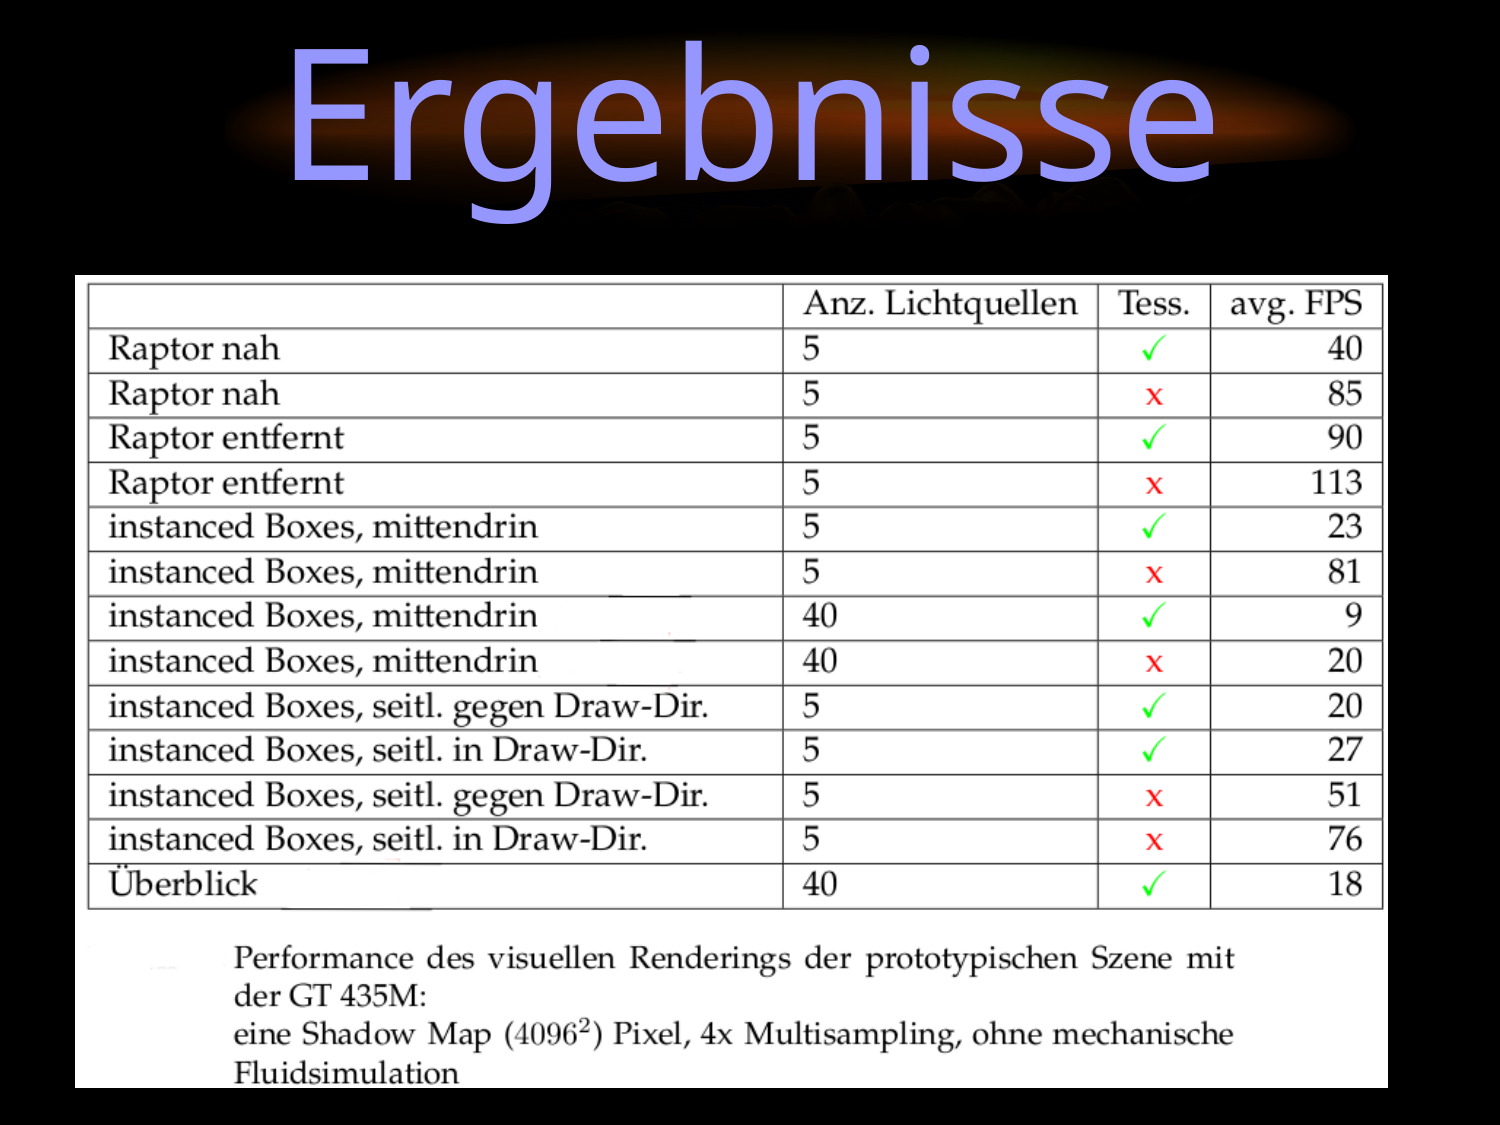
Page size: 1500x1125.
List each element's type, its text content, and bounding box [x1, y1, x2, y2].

picture [75, 275, 1388, 1088]
text_box Ergebnisse [75, 0, 1426, 216]
text_box Ergebnisse [481, 93, 535, 169]
text_box [112, 0, 1463, 241]
